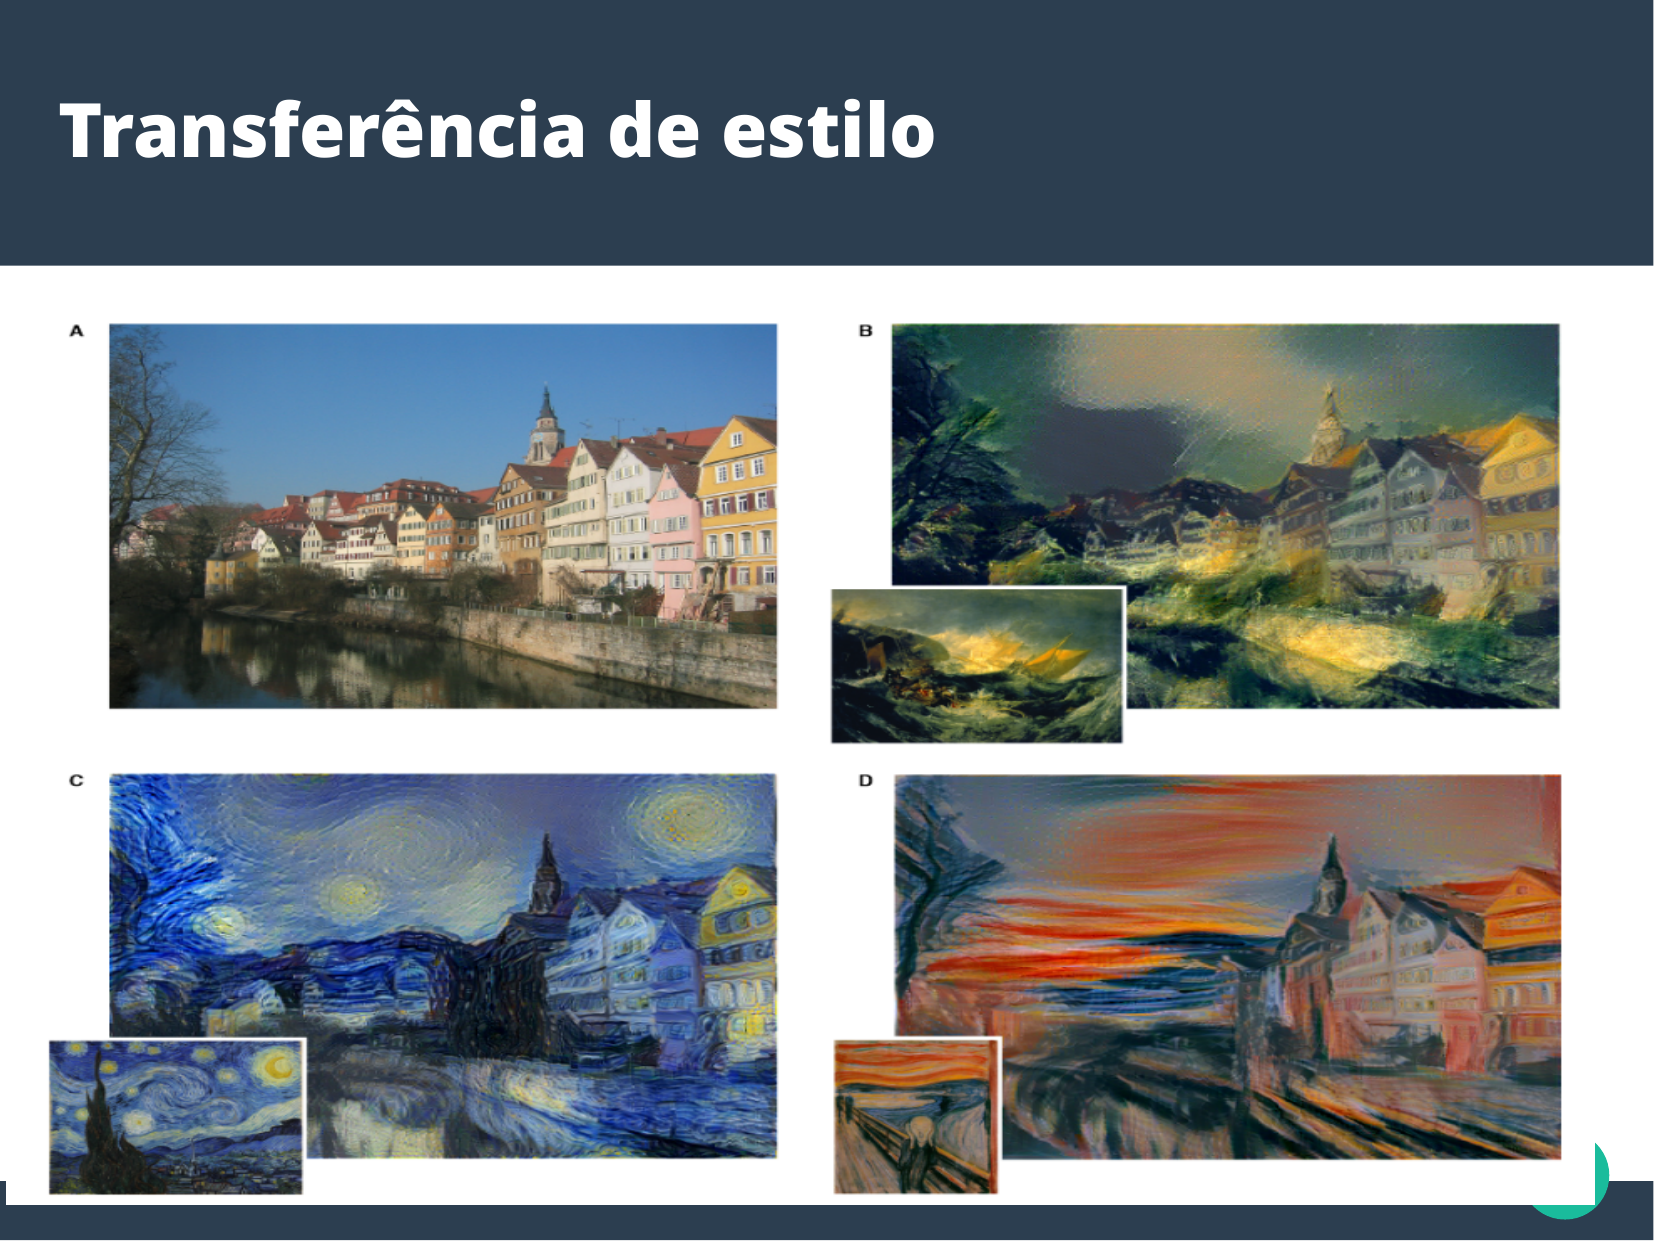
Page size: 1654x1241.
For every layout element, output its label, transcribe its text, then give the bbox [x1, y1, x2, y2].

title Transferência de estilo [59, 49, 1595, 207]
picture [6, 295, 1595, 1205]
